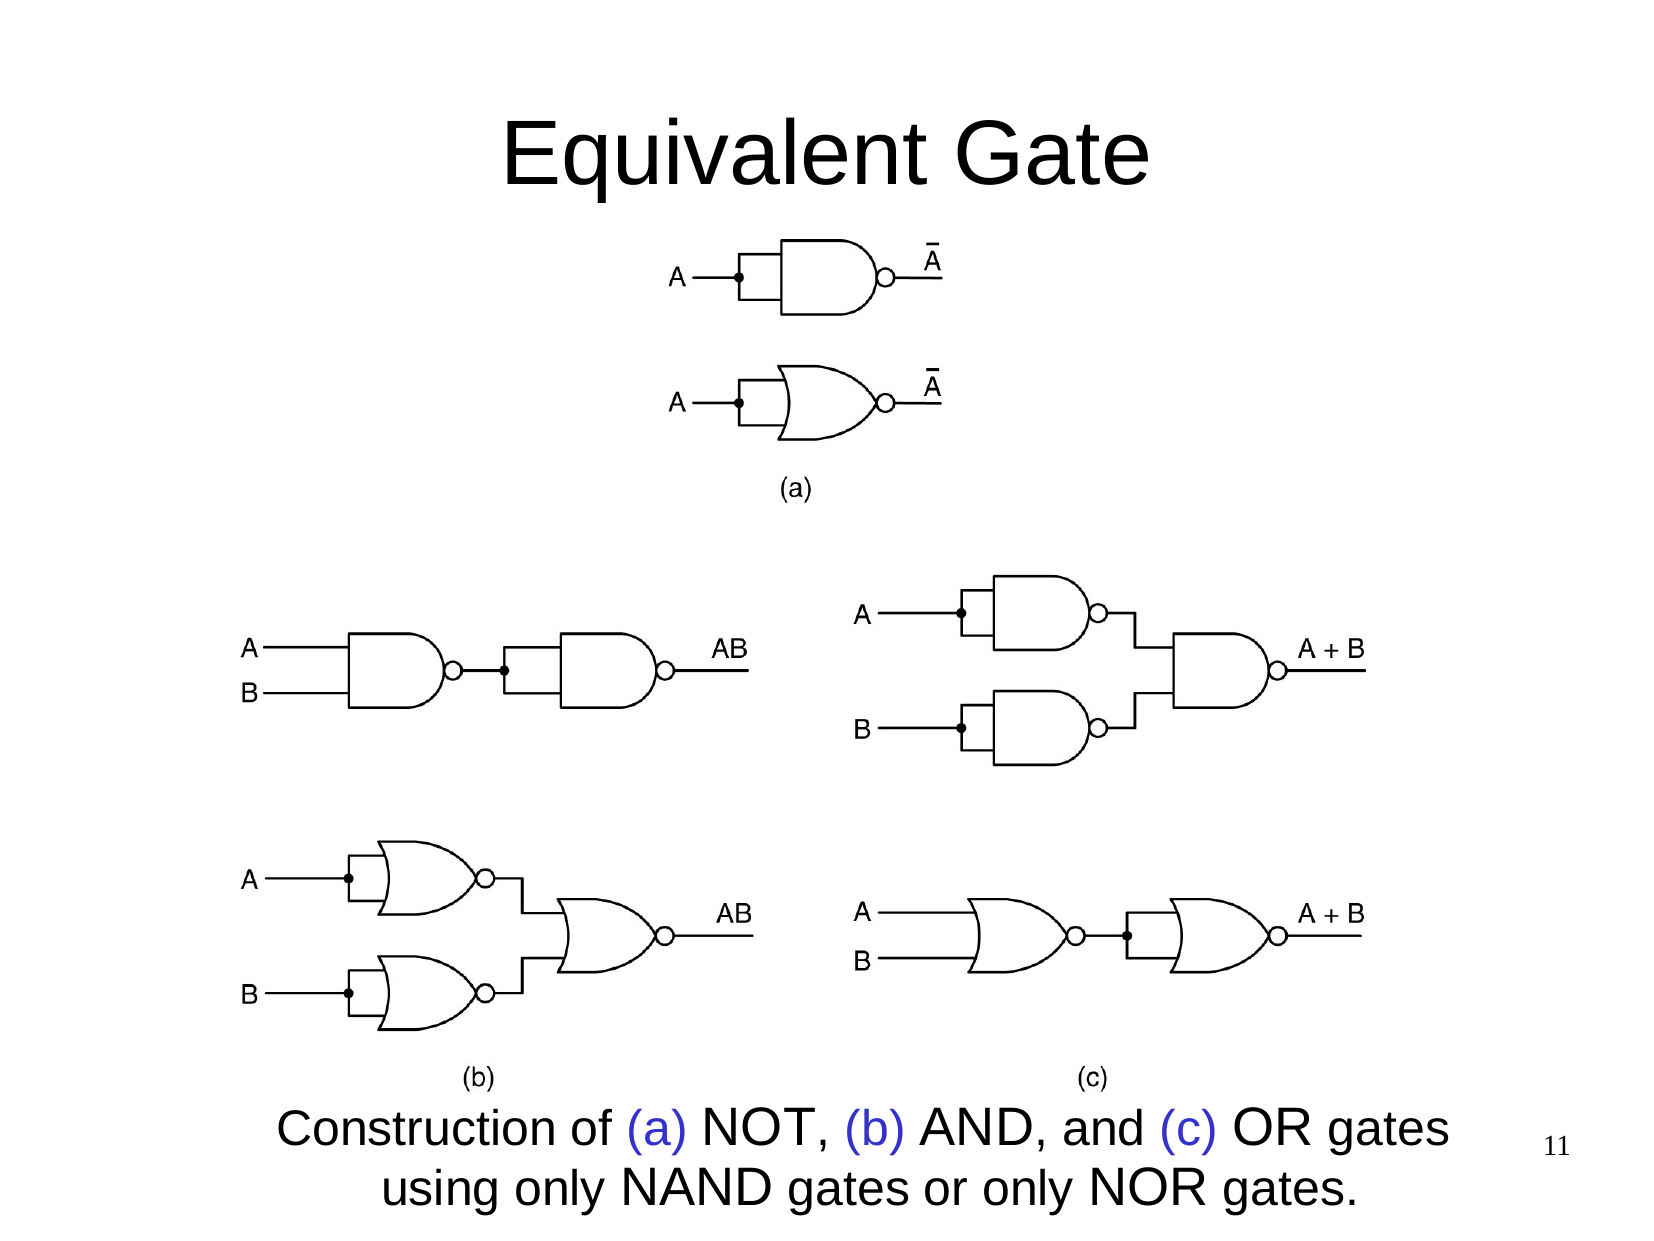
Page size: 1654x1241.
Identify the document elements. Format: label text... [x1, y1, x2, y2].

title Equivalent Gate [82, 49, 1571, 257]
picture [240, 239, 1366, 1092]
text_box Construction of (a) NOT, (b) AND, and (c) OR gates using only NAND gates or only NOR gates. [261, 1088, 1479, 1226]
